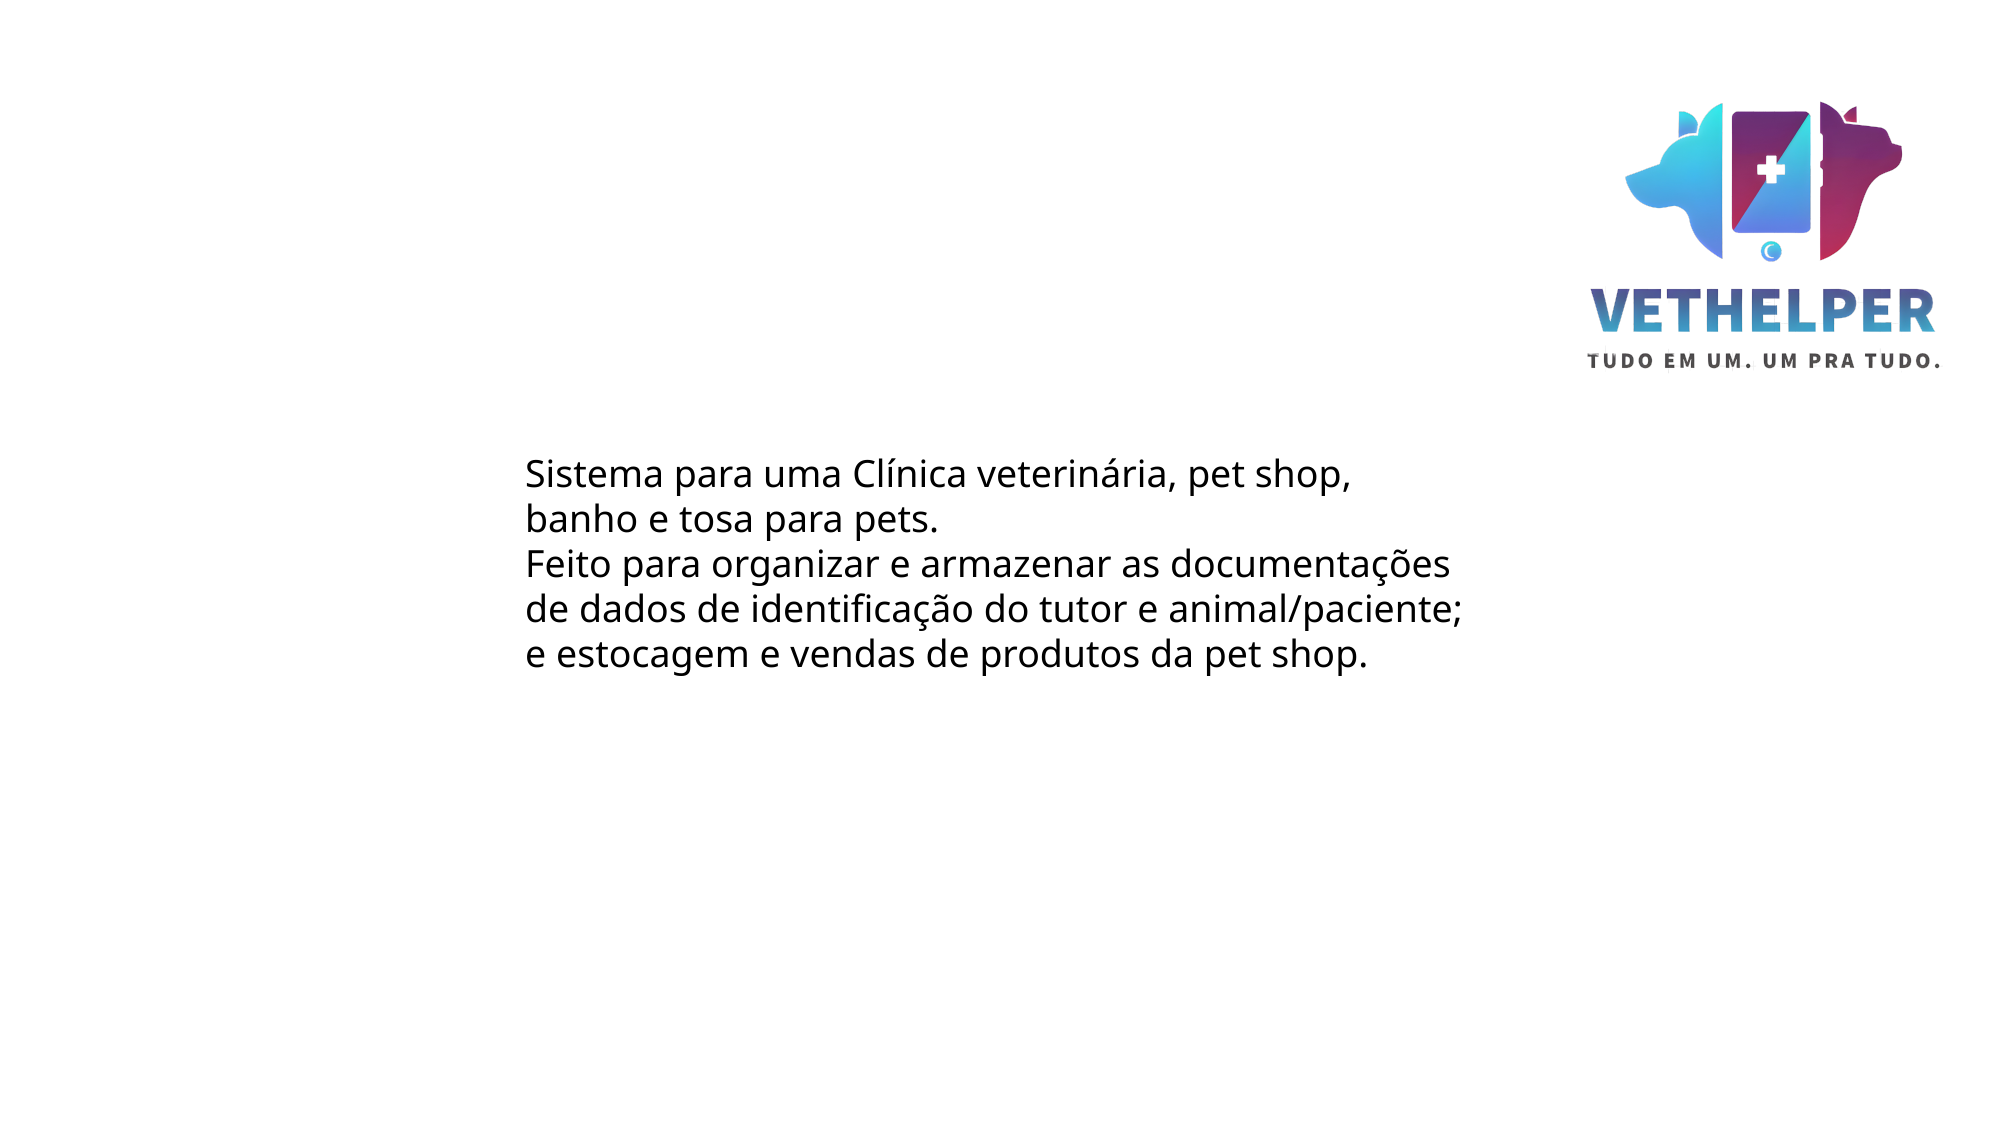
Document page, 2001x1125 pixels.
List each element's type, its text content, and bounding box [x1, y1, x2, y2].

text_box Sistema para uma Clínica veterinária, pet shop, banho e tosa para pets. Feito para organizar e armazenar as documentações de dados de identificação do tutor e animal/paciente; e estocagem e vendas de produtos da pet shop. [510, 442, 1489, 685]
picture [1583, 90, 1943, 378]
